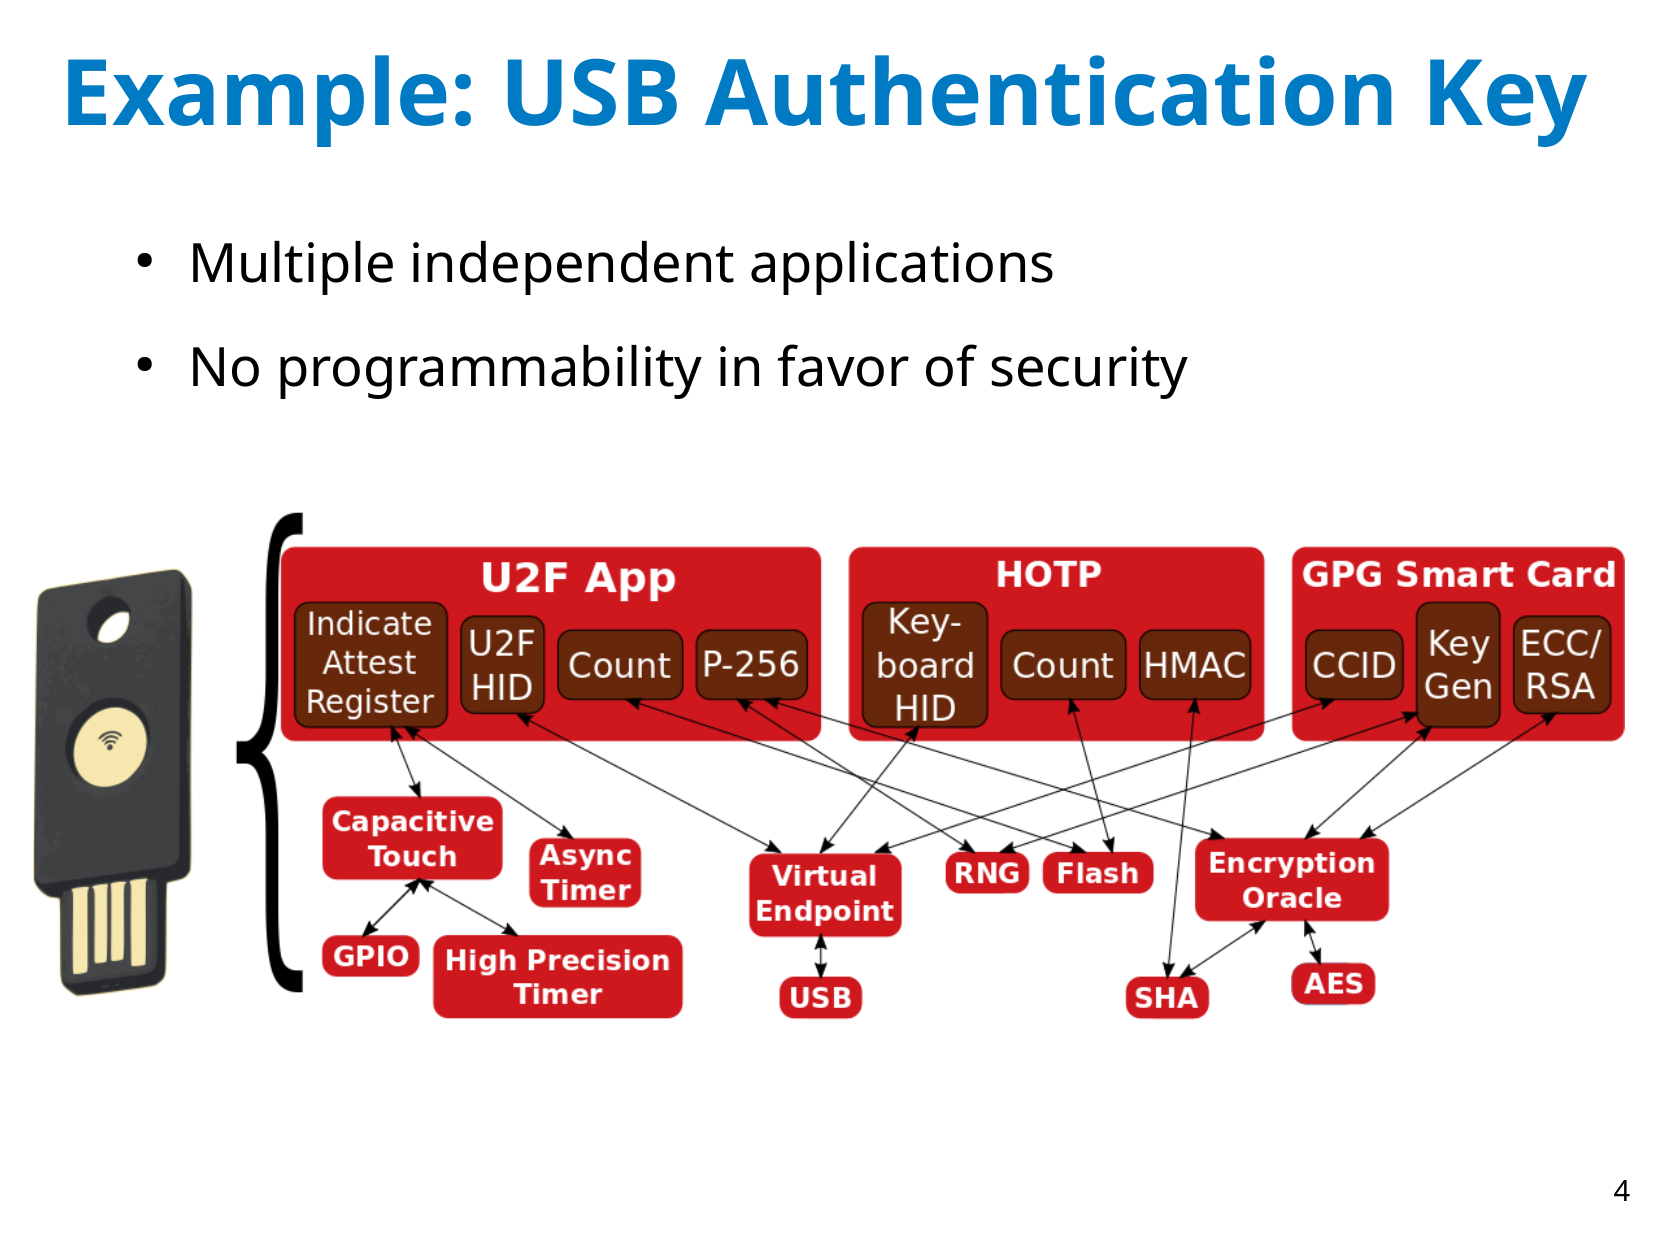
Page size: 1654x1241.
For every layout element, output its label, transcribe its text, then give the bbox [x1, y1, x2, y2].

picture [33, 435, 1625, 1160]
list Multiple independent applications No programmability in favor of security [117, 224, 1483, 435]
text_box Example: USB Authentication Key [0, 0, 1651, 181]
